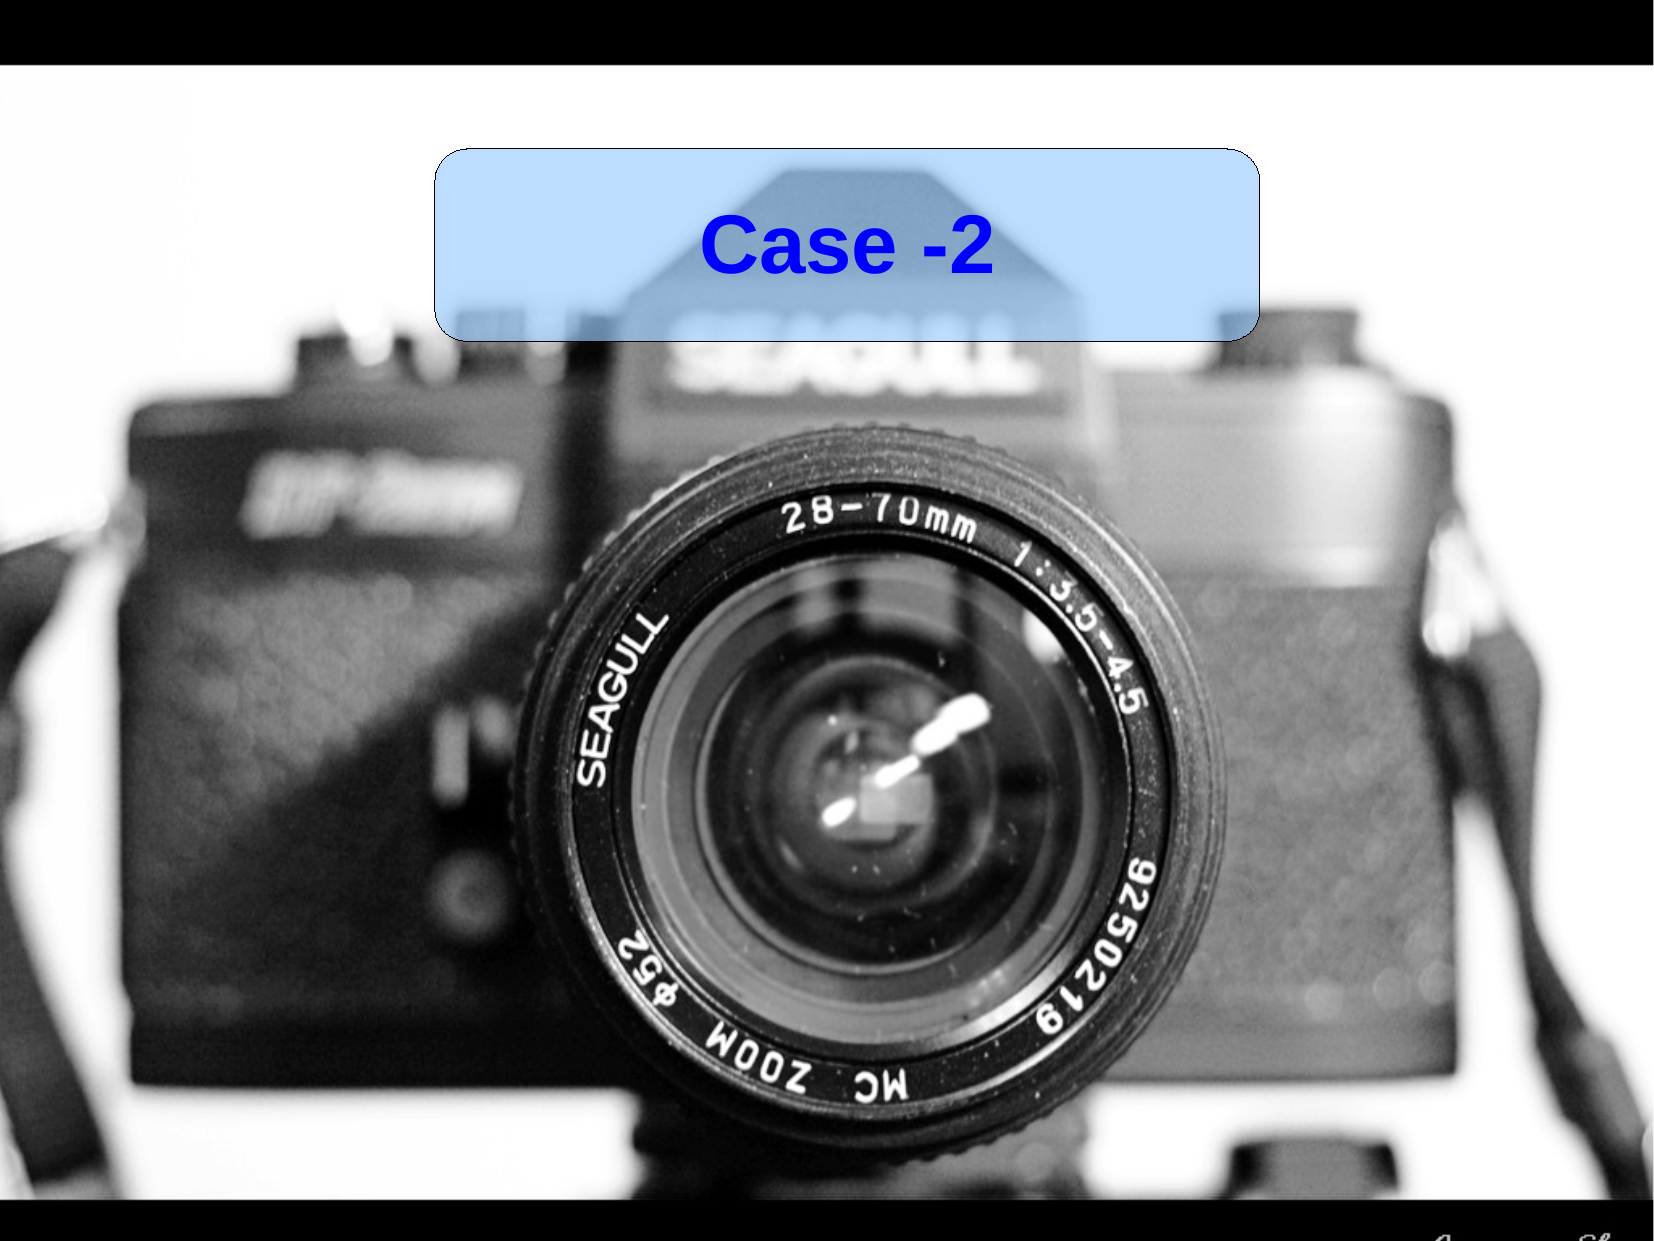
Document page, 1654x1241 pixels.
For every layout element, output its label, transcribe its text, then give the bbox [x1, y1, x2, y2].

picture [0, 0, 1654, 1241]
text_box Case -2 [434, 148, 1260, 342]
